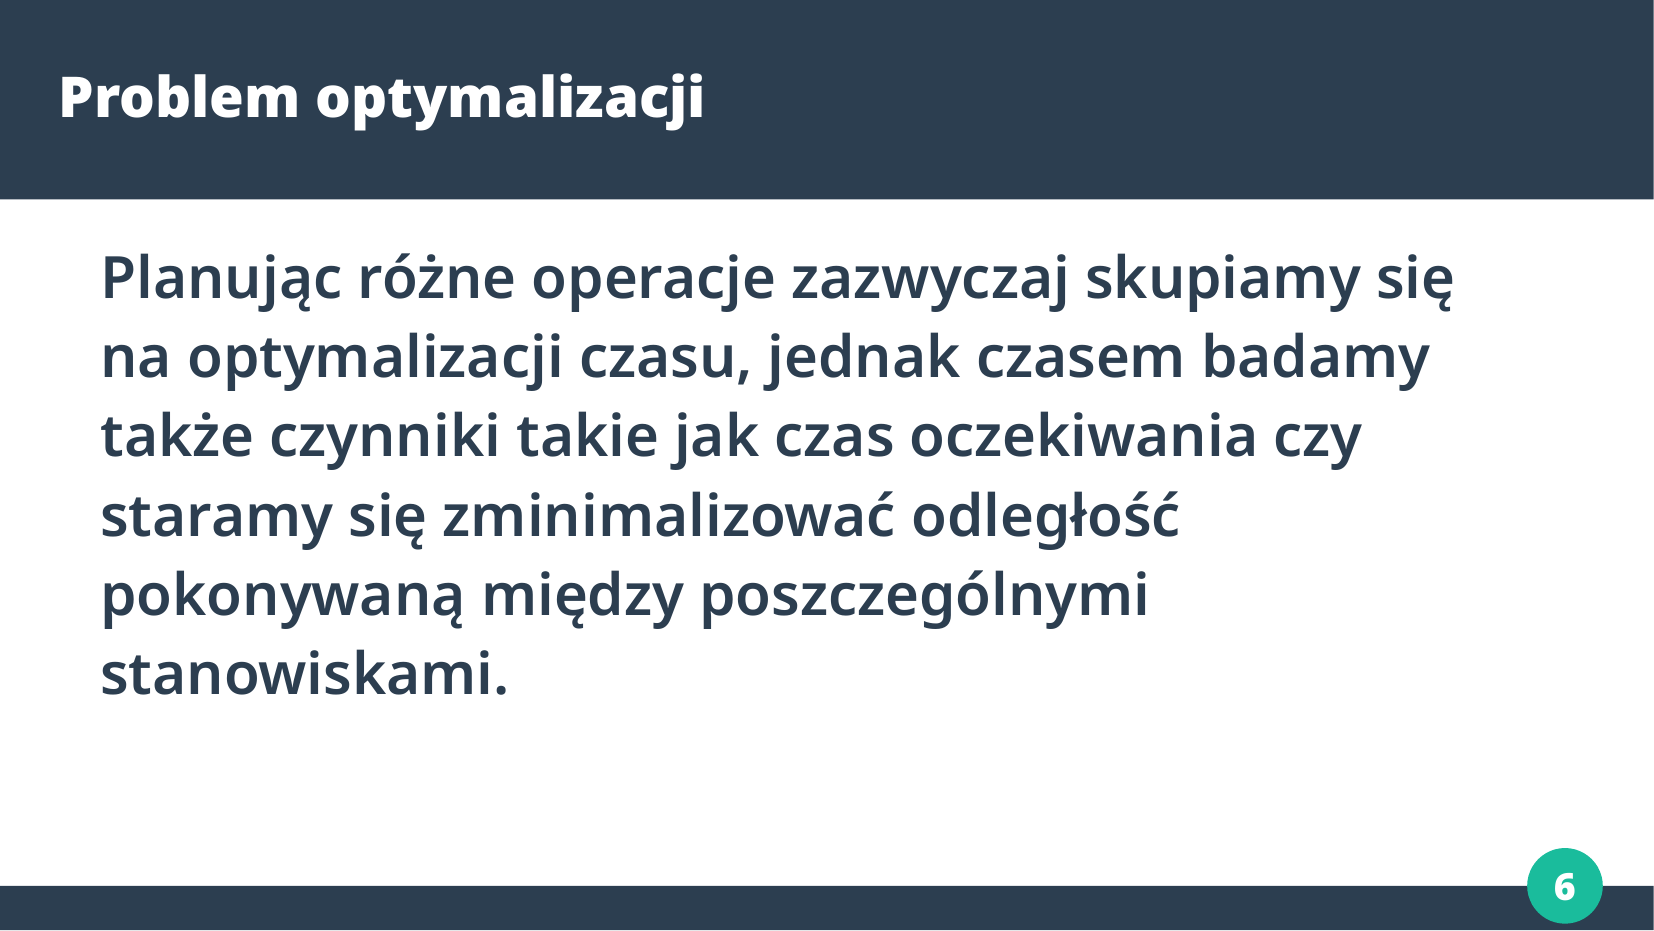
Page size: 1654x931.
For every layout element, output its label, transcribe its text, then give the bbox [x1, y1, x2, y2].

list Planując różne operacje zazwyczaj skupiamy się na optymalizacji czasu, jednak czasem badamy także czynniki takie jak czas oczekiwania czy staramy się zminimalizować odległość pokonywaną między poszczególnymi stanowiskami. [29, 236, 1536, 857]
title Problem optymalizacji [59, 37, 1595, 156]
